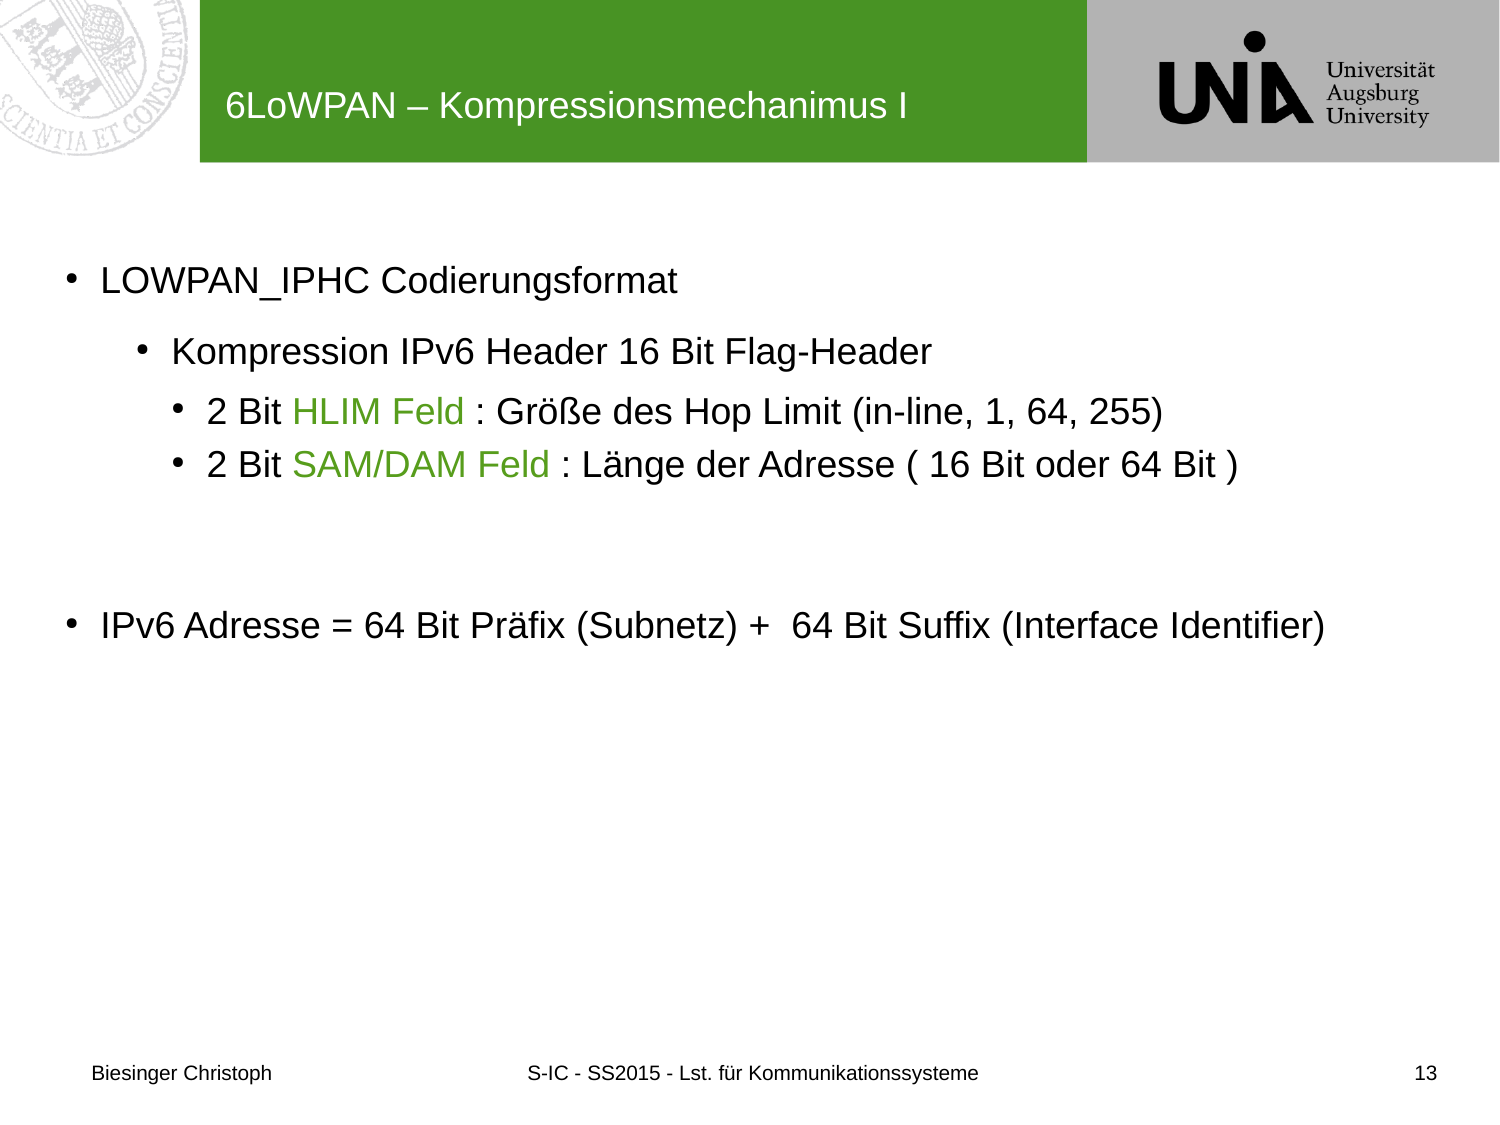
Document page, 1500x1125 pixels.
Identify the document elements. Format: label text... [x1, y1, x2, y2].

slide_number Biesinger Christoph [76, 1035, 389, 1110]
picture [0, 0, 188, 156]
list LOWPAN_IPHC Codierungsformat Kompression IPv6 Header 16 Bit Flag-Header 2 Bit HLIM Feld : Größe des Hop Limit (in-line, 1, 64, 255) 2 Bit SAM/DAM Feld : Länge der Adresse ( 16 Bit oder 64 Bit ) IPv6 Adresse = 64 Bit Präfix (Subnetz) + 64 Bit Suffix (Interface Identifier) [64, 255, 1415, 998]
footer S-IC - SS2015 - Lst. für Kommunikationssysteme [512, 1035, 1123, 1110]
title 6LoWPAN – Kompressionsmechanimus I [225, 50, 1088, 163]
picture [1122, 12, 1488, 271]
slide_number <Nummer> [1175, 1035, 1452, 1110]
